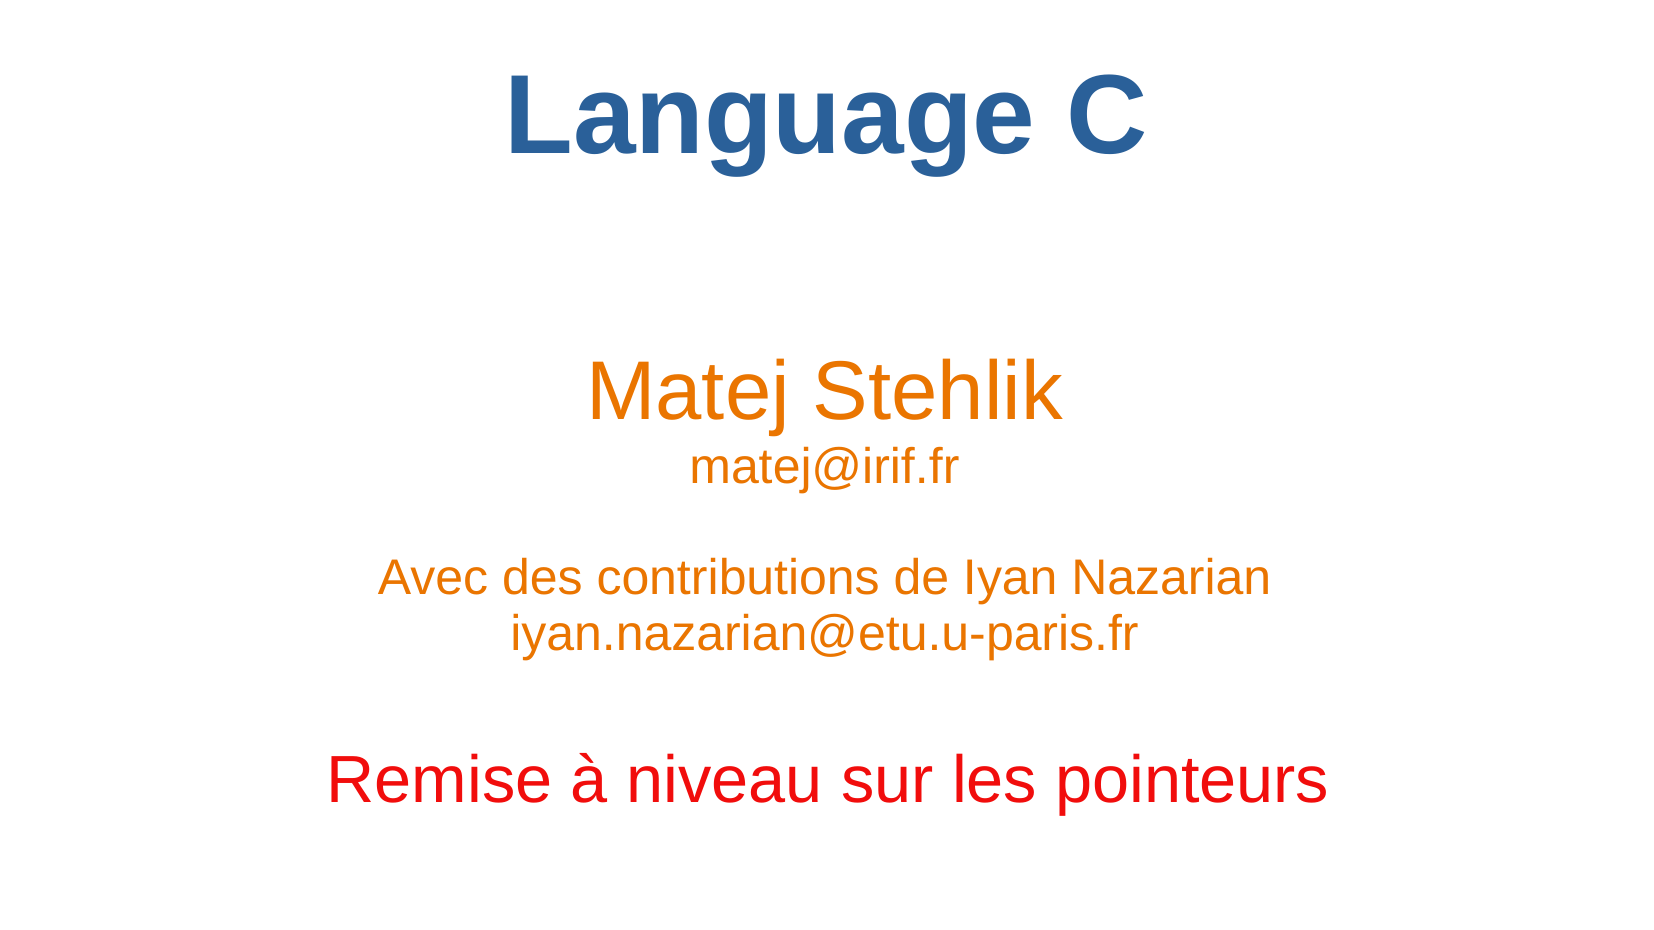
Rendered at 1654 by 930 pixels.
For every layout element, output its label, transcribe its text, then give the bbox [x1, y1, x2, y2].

text_box Matej Stehlik matej@irif.fr Avec des contributions de Iyan Nazarian iyan.nazarian@etu.u-paris.fr [299, 337, 1350, 669]
list Remise à niveau sur les pointeurs [157, 637, 1500, 907]
title Language C [82, 37, 1571, 193]
